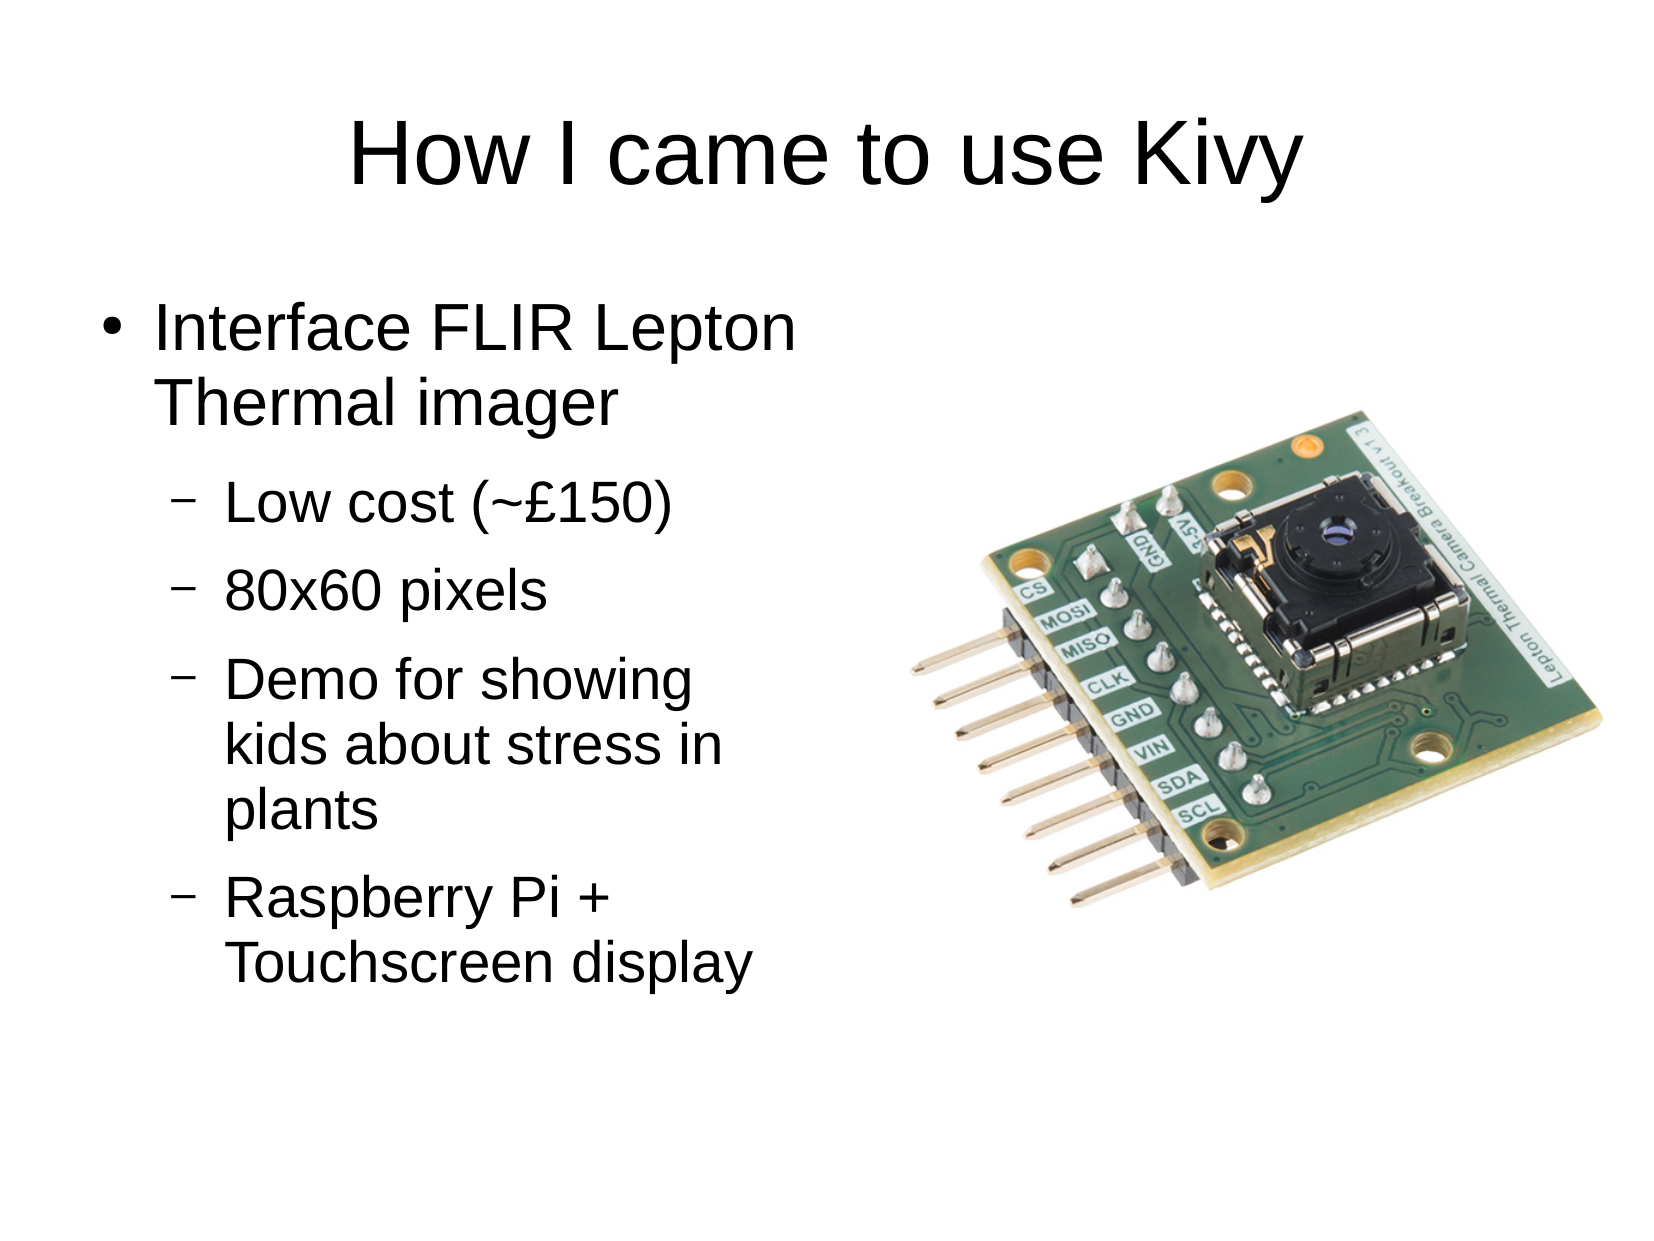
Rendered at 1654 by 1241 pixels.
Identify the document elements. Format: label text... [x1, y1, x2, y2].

picture [897, 307, 1617, 1027]
list Interface FLIR Lepton Thermal imager Low cost (~£150) 80x60 pixels Demo for showing kids about stress in plants Raspberry Pi + Touchscreen display [82, 290, 809, 1010]
title How I came to use Kivy [82, 49, 1571, 257]
